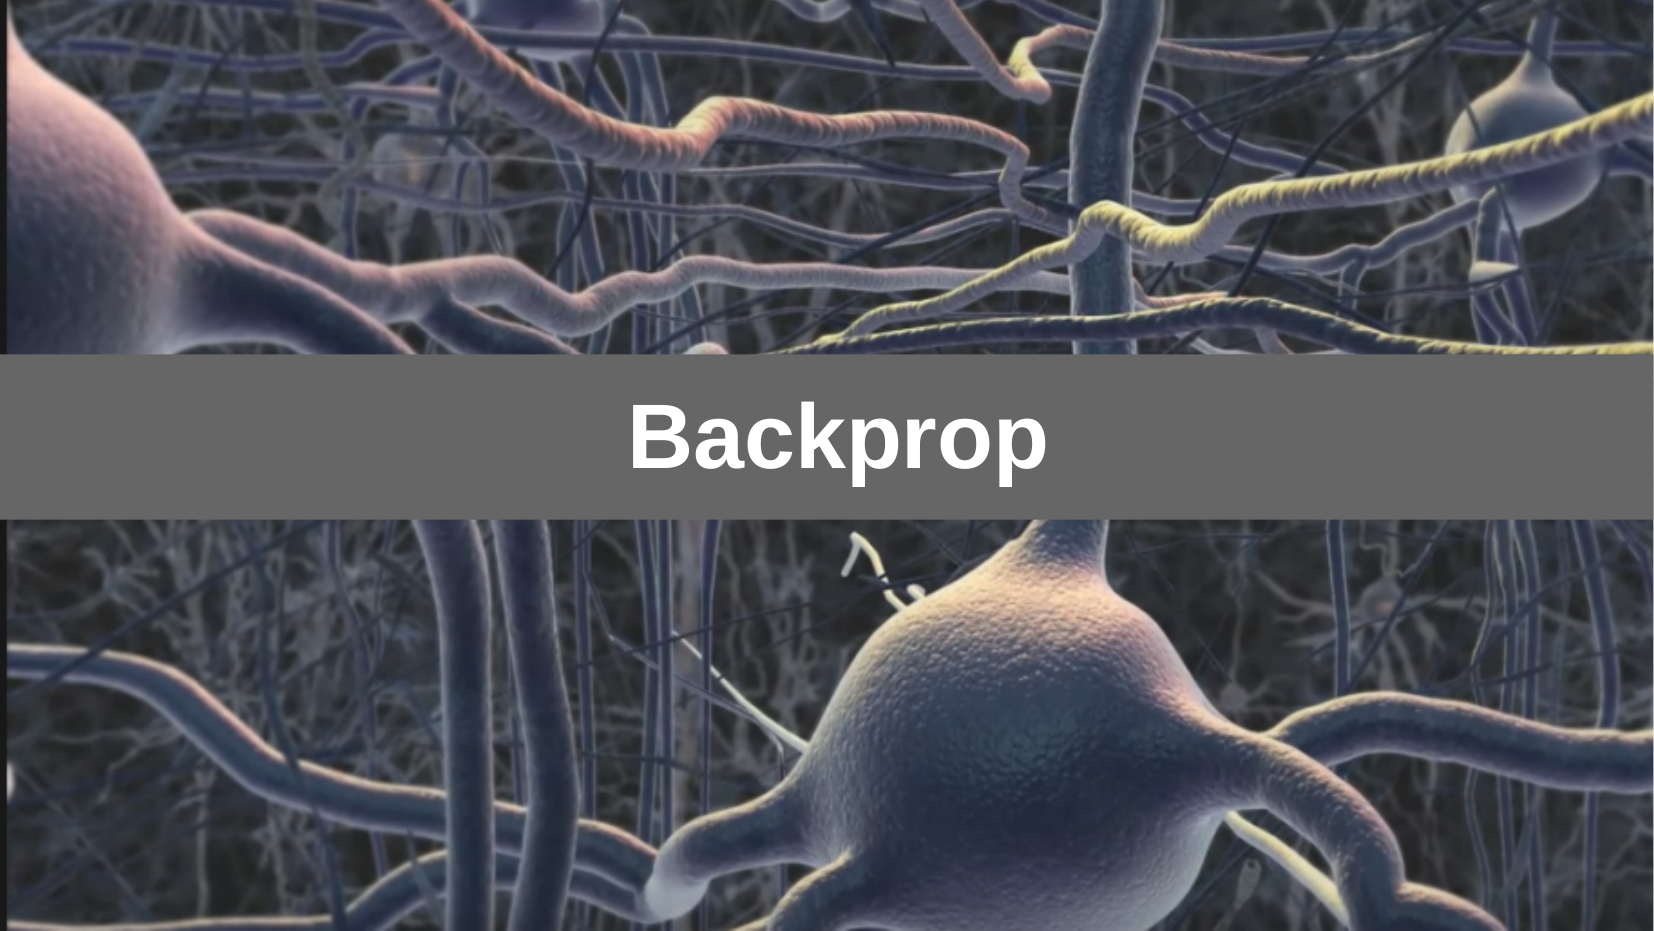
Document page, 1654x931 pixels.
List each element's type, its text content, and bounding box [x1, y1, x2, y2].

picture [0, 0, 1654, 354]
picture [0, 520, 1654, 931]
title Backprop [0, 354, 1654, 520]
